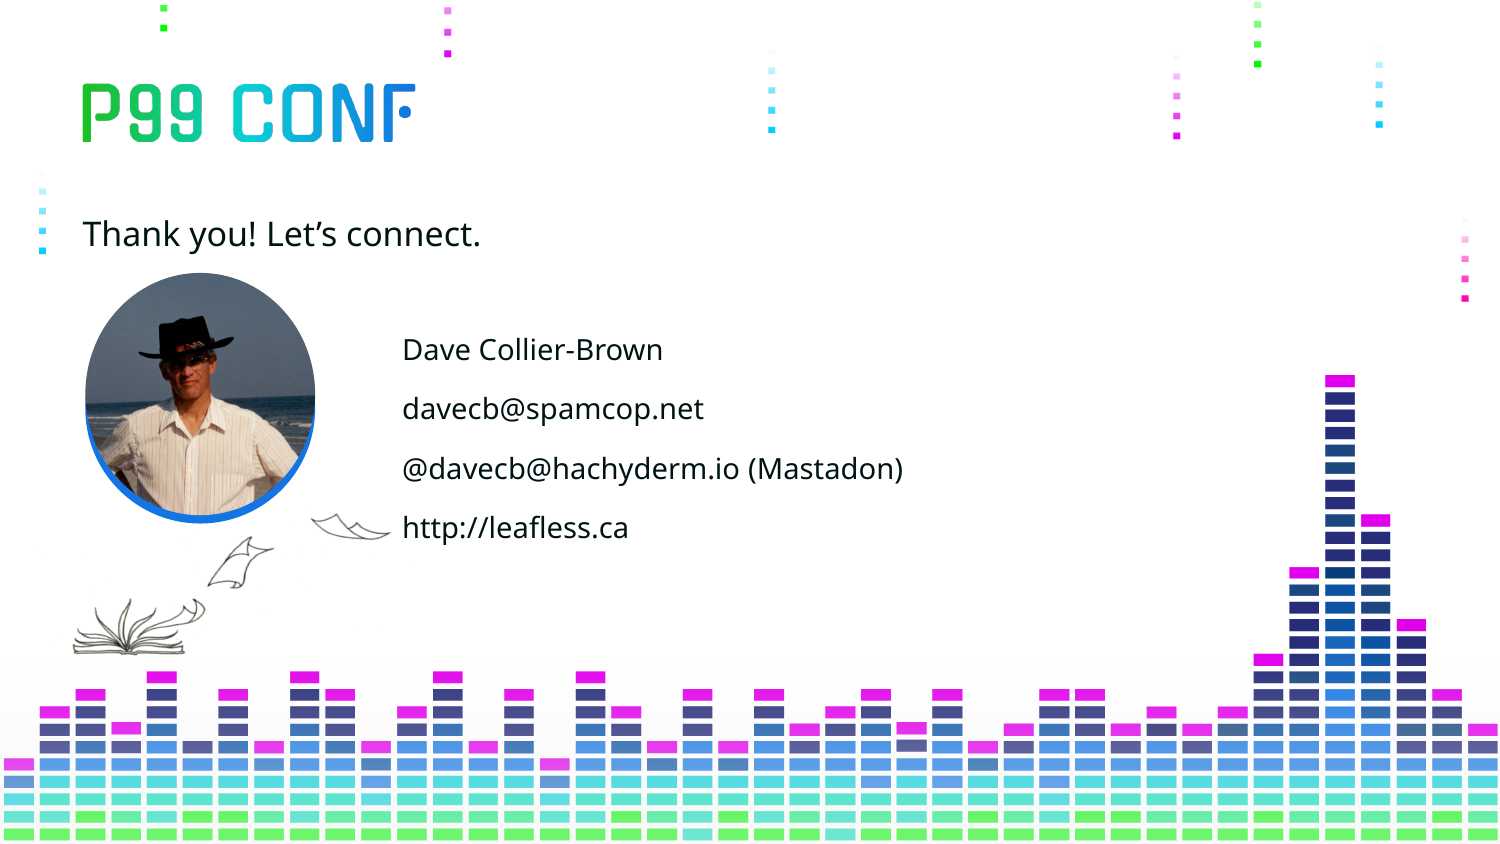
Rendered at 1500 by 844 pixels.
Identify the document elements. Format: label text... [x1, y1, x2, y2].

subtitle Dave Collier-Brown davecb@spamcop.net @davecb@hachyderm.io (Mastadon) http://leafless.ca [387, 293, 968, 565]
picture [0, 0, 1500, 844]
subtitle Thank you! Let’s connect. [67, 172, 638, 273]
text_box [85, 272, 316, 510]
